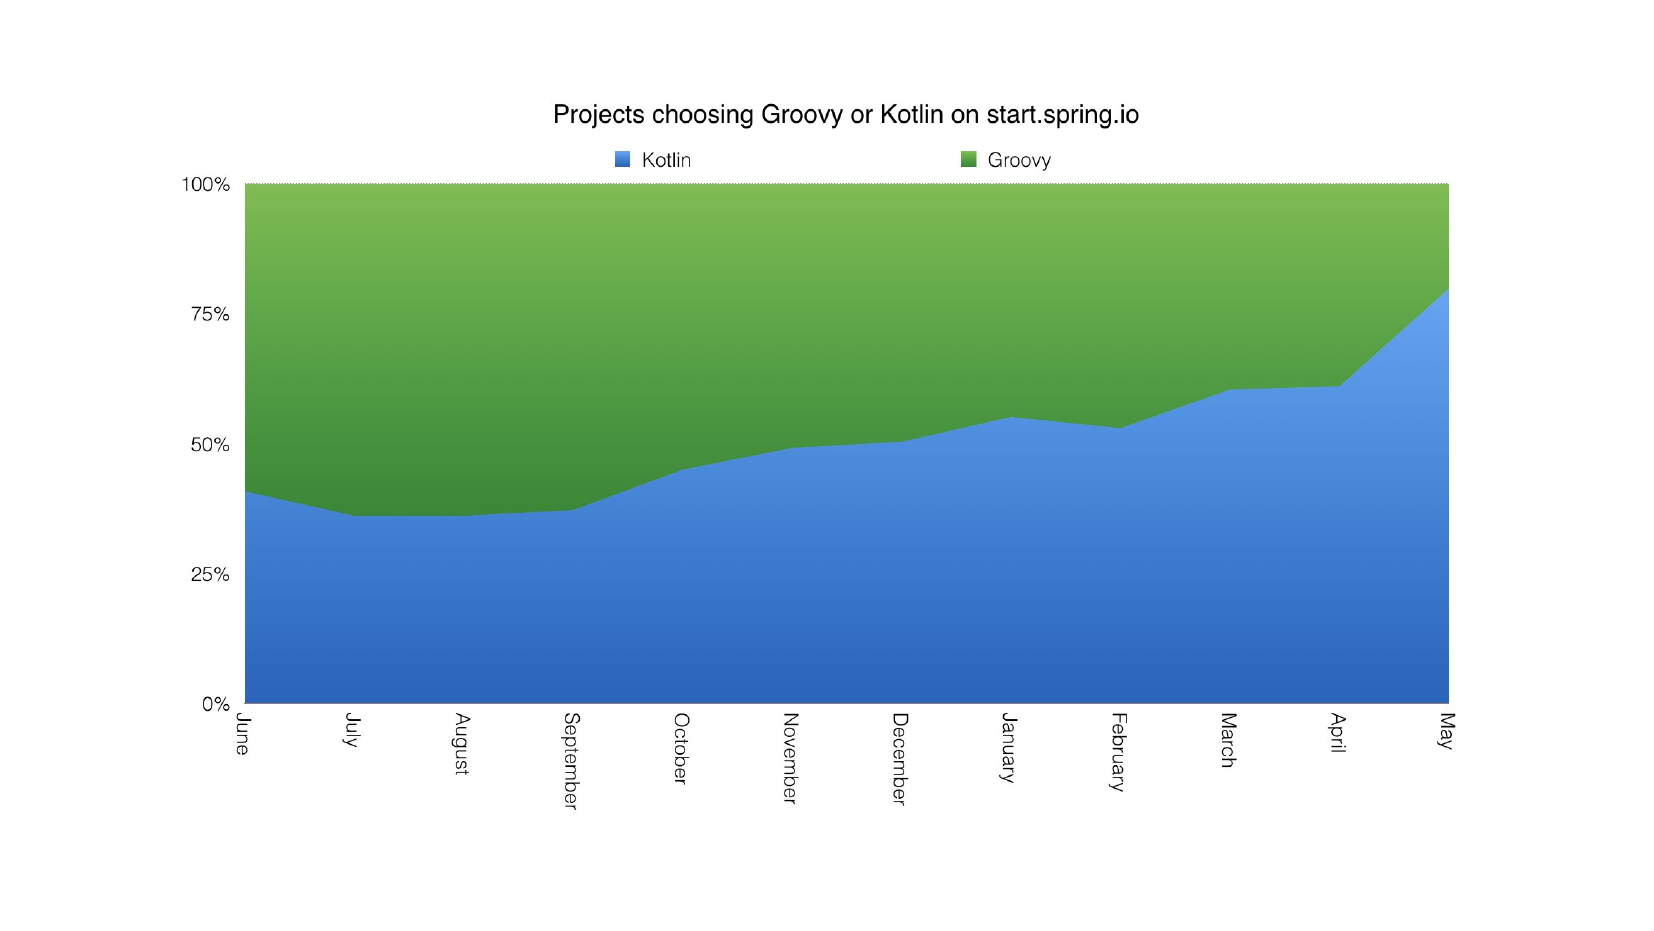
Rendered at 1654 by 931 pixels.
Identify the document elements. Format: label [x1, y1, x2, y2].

picture [153, 77, 1513, 843]
